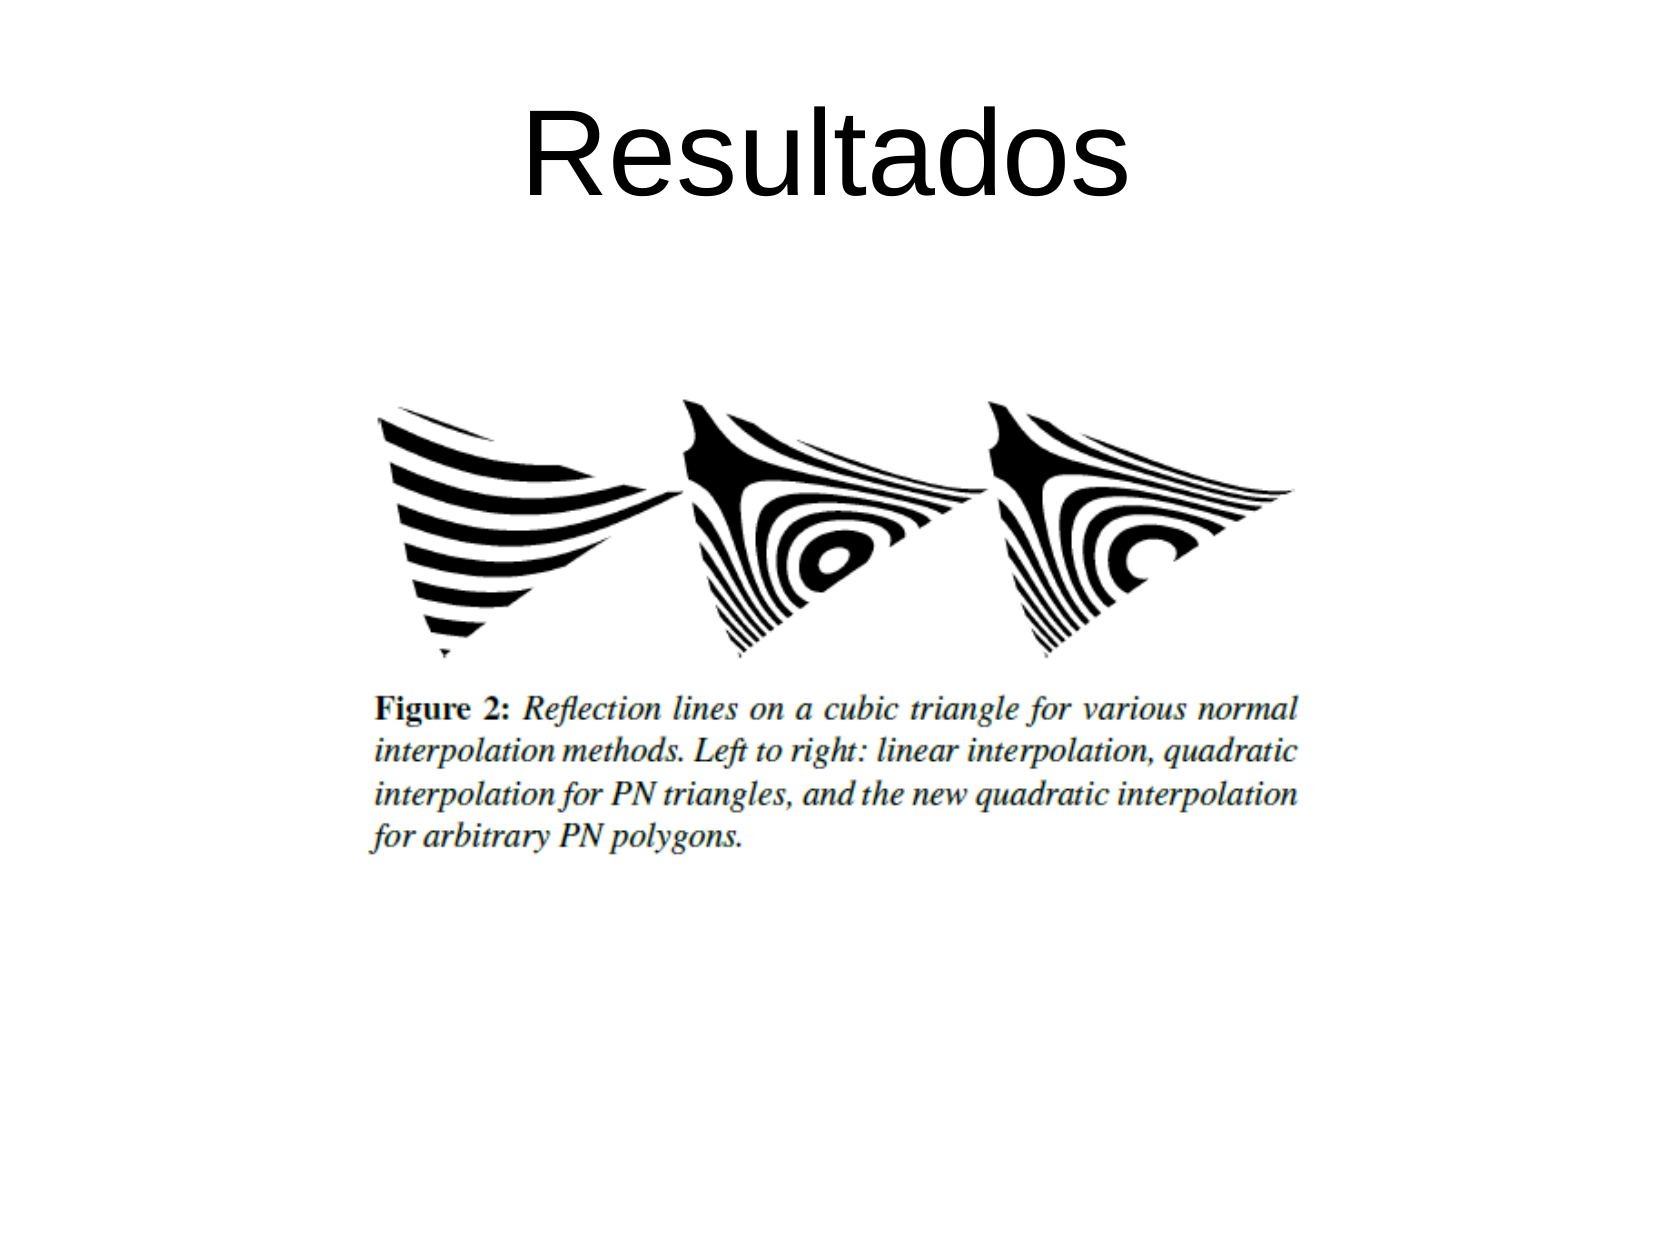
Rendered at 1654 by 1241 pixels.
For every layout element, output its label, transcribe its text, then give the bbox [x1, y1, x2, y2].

picture [330, 377, 1323, 910]
title Resultados [82, 49, 1571, 257]
